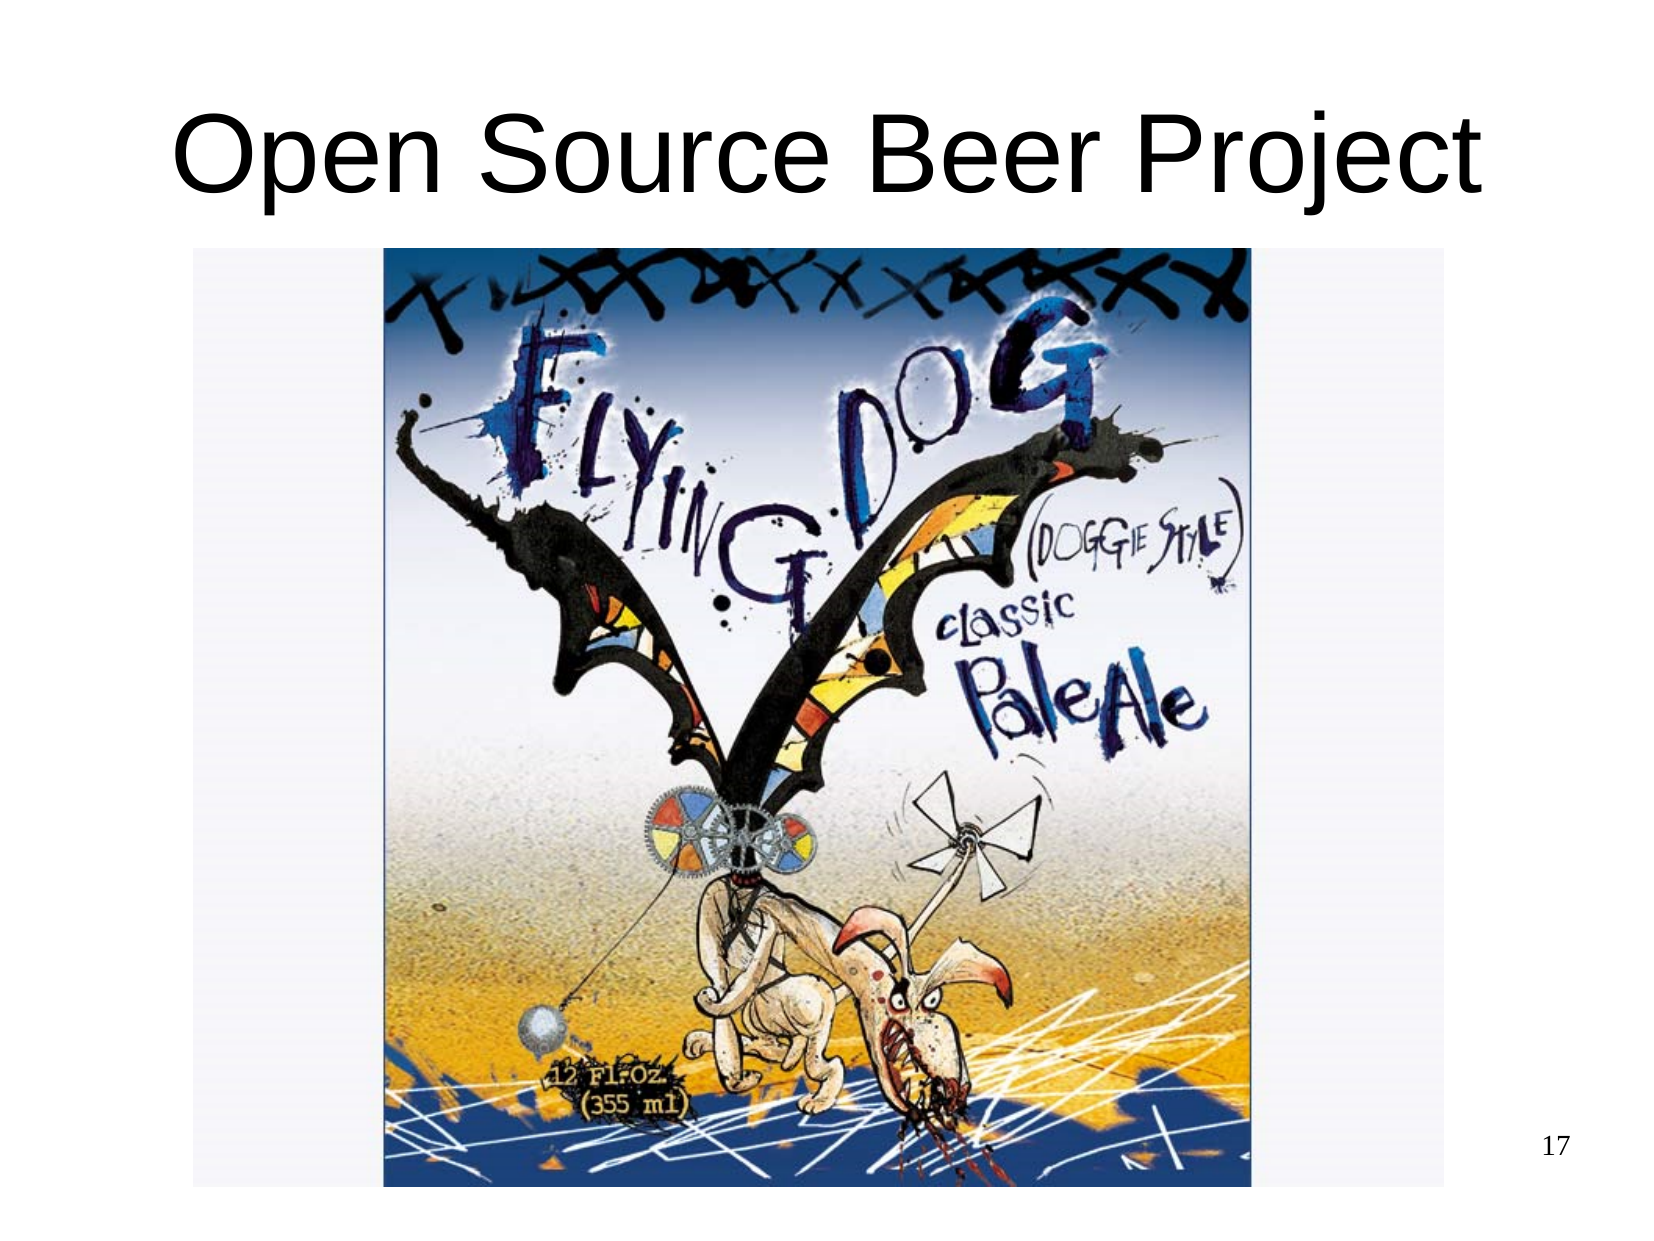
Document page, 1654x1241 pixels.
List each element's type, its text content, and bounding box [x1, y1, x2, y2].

picture [193, 248, 1444, 1187]
title Open Source Beer Project [82, 49, 1571, 257]
